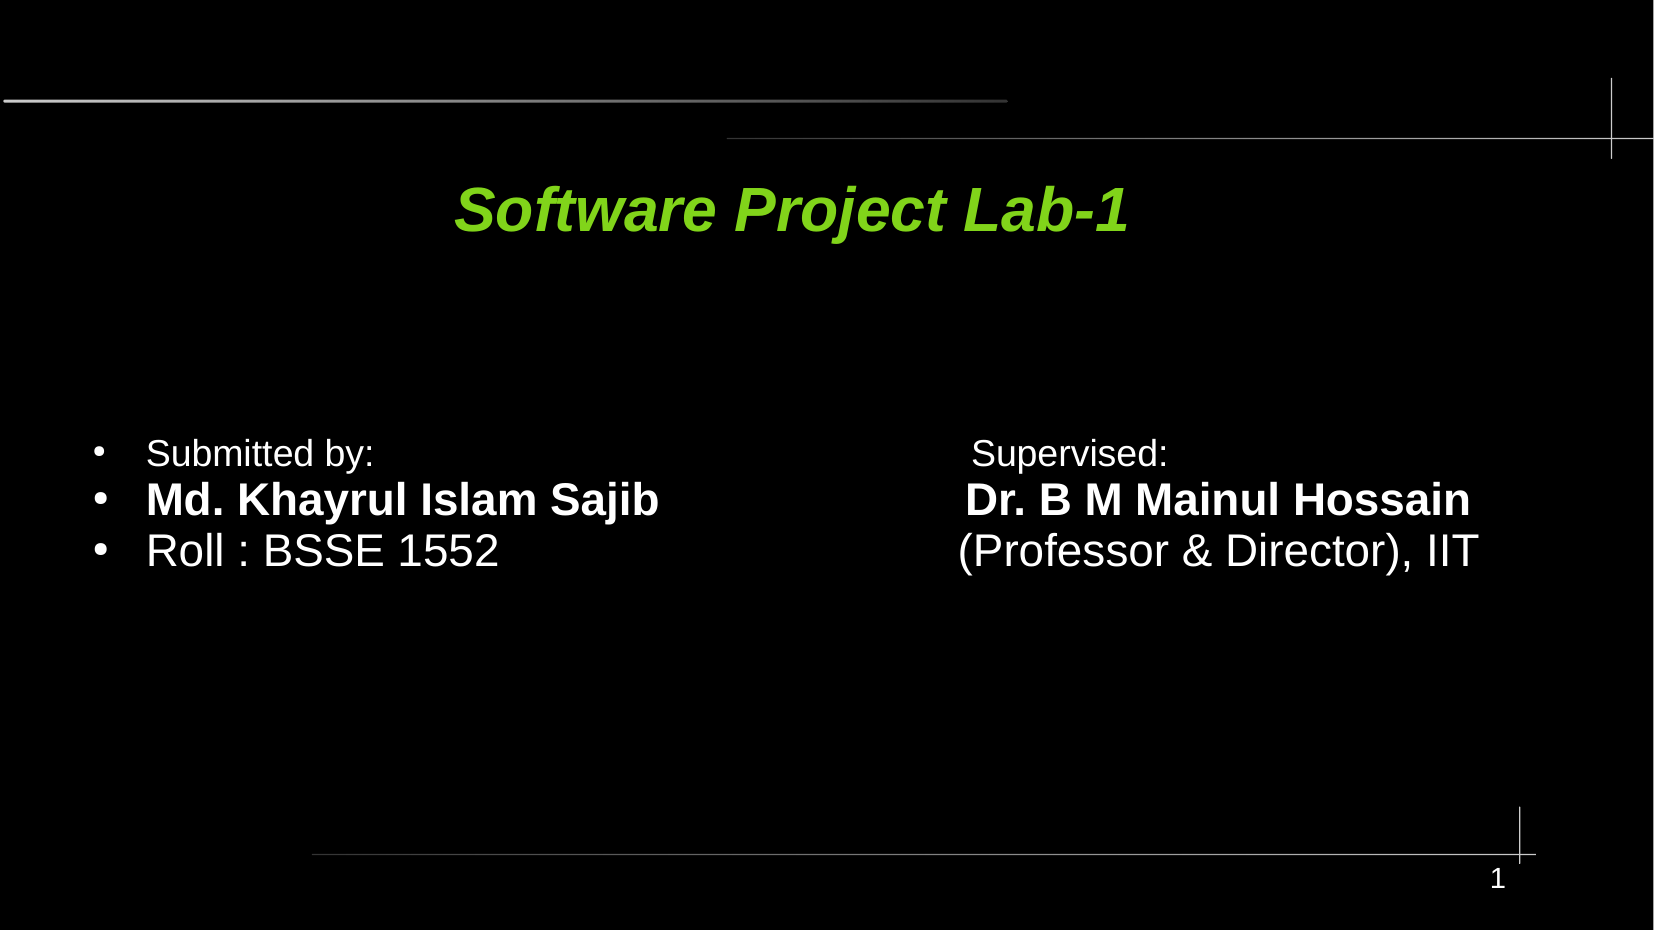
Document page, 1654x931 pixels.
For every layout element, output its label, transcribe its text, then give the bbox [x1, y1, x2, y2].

title Software Project Lab-1 [10, 156, 1576, 263]
list Submitted by: Supervised: Md. Khayrul Islam Sajib Dr. B M Mainul Hossain Roll : BSSE 1552 (Professor & Director), IIT [75, 360, 1564, 901]
